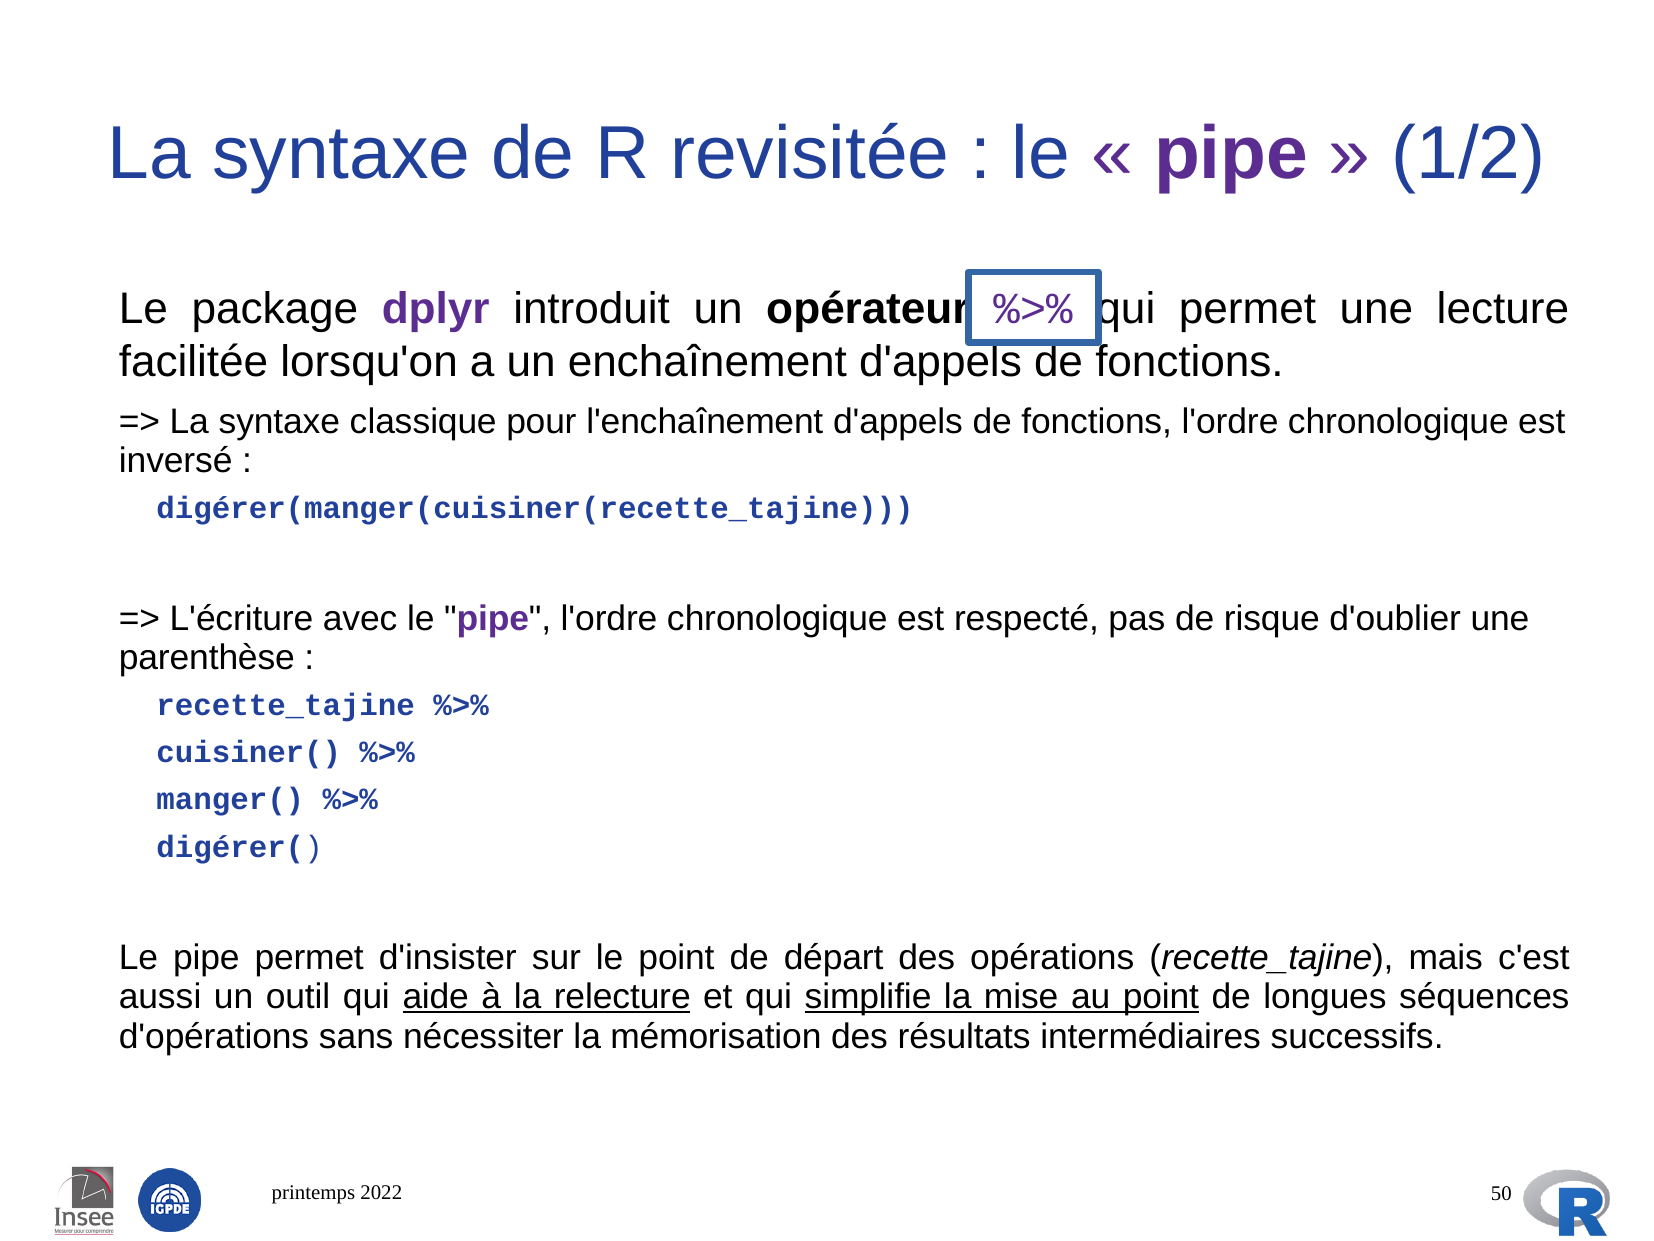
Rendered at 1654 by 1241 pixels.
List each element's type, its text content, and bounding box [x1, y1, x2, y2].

list Le package dplyr introduit un opérateur %>% qui permet une lecture facilitée lorsqu'on a un enchaînement d'appels de fonctions. => La syntaxe classique pour l'enchaînement d'appels de fonctions, l'ordre chronologique est inversé : digérer(manger(cuisiner(recette_tajine))) => L'écriture avec le "pipe", l'ordre chronologique est respecté, pas de risque d'oublier une parenthèse : recette_tajine %>% cuisiner() %>% manger() %>% digérer() Le pipe permet d'insister sur le point de départ des opérations (recette_tajine), mais c'est aussi un outil qui aide à la relecture et qui simplifie la mise au point de longues séquences d'opérations sans nécessiter la mémorisation des résultats intermédiaires successifs. [81, 283, 1570, 1069]
picture [1523, 1169, 1610, 1236]
picture [47, 1163, 120, 1236]
picture [138, 1168, 201, 1232]
title La syntaxe de R revisitée : le « pipe » (1/2) [82, 49, 1571, 257]
